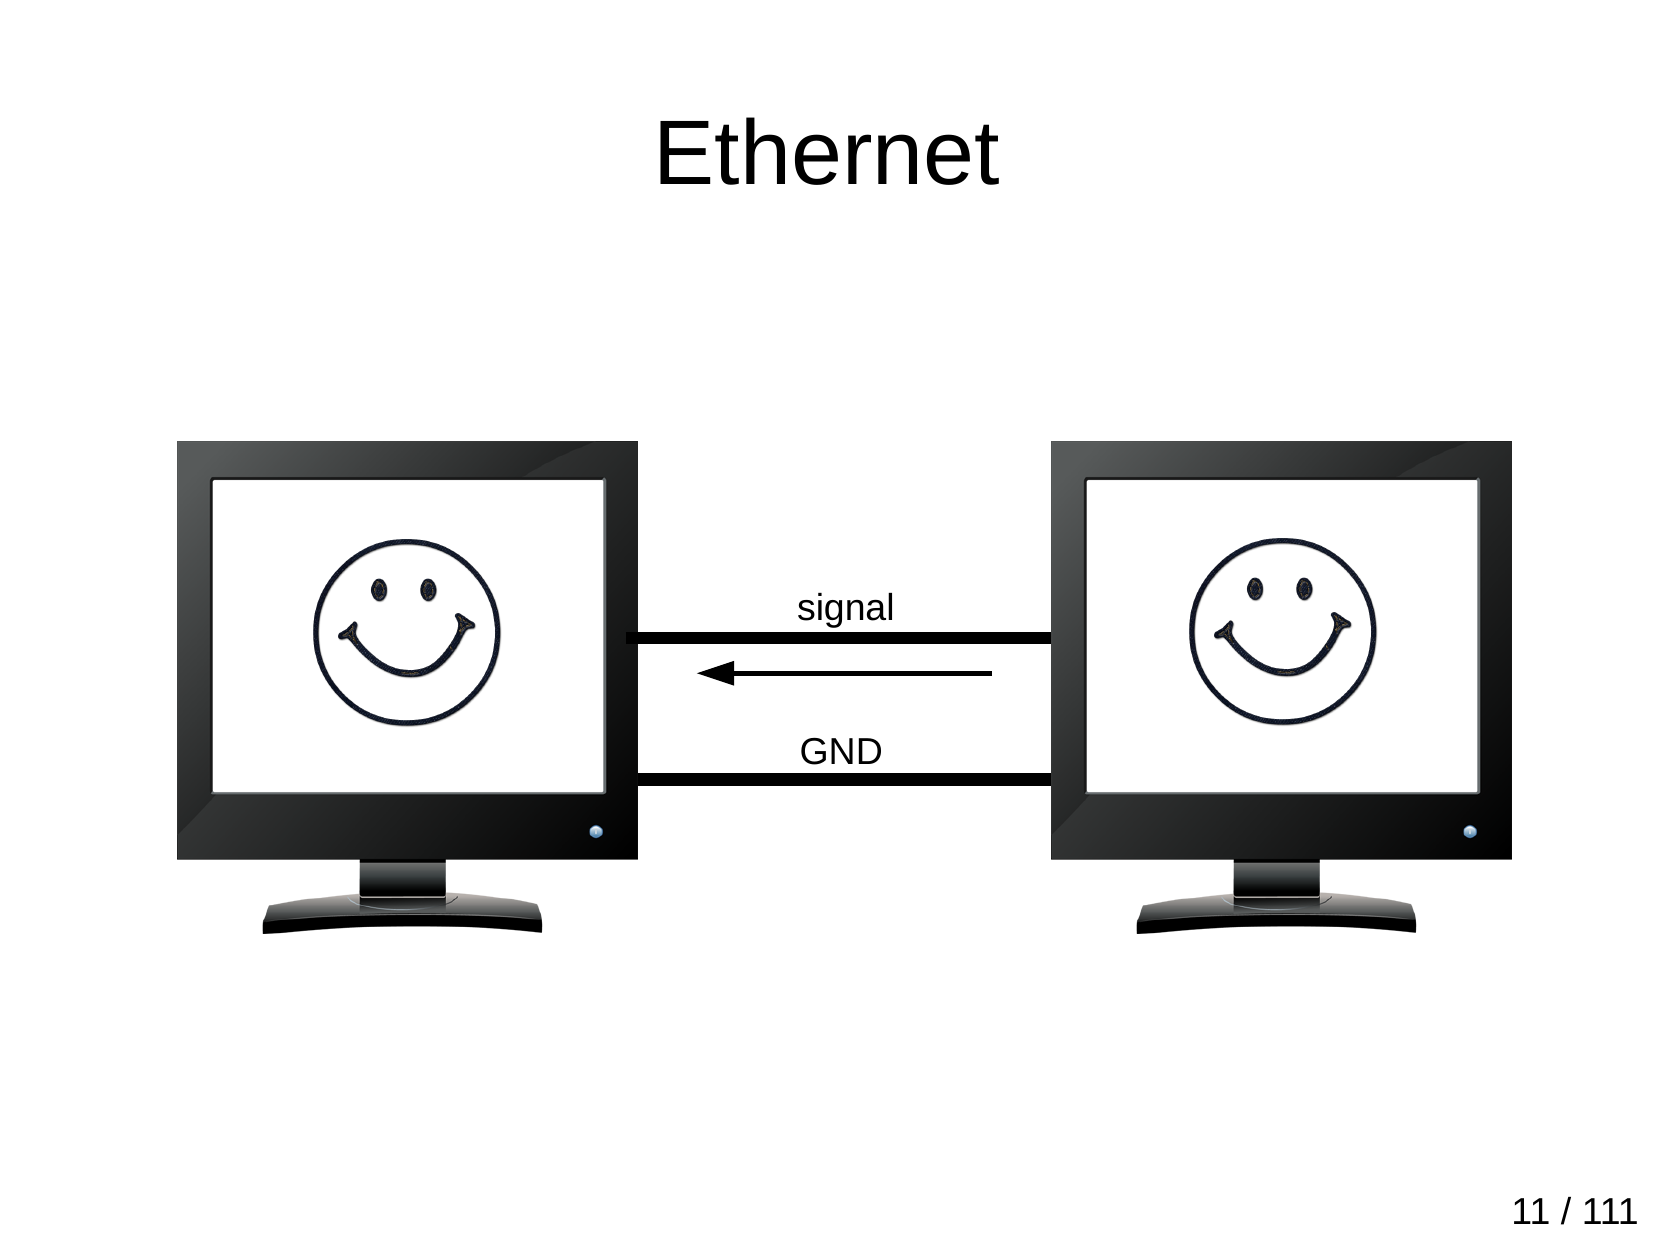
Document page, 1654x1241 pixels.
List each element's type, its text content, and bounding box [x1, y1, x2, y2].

picture [1051, 441, 1512, 934]
text_box GND [784, 722, 898, 780]
text_box signal [782, 578, 910, 636]
picture [177, 441, 638, 934]
text_box [248, 484, 556, 721]
title Ethernet [82, 49, 1571, 257]
text_box <number> / 111 [1380, 1183, 1654, 1241]
text_box [1122, 484, 1430, 721]
